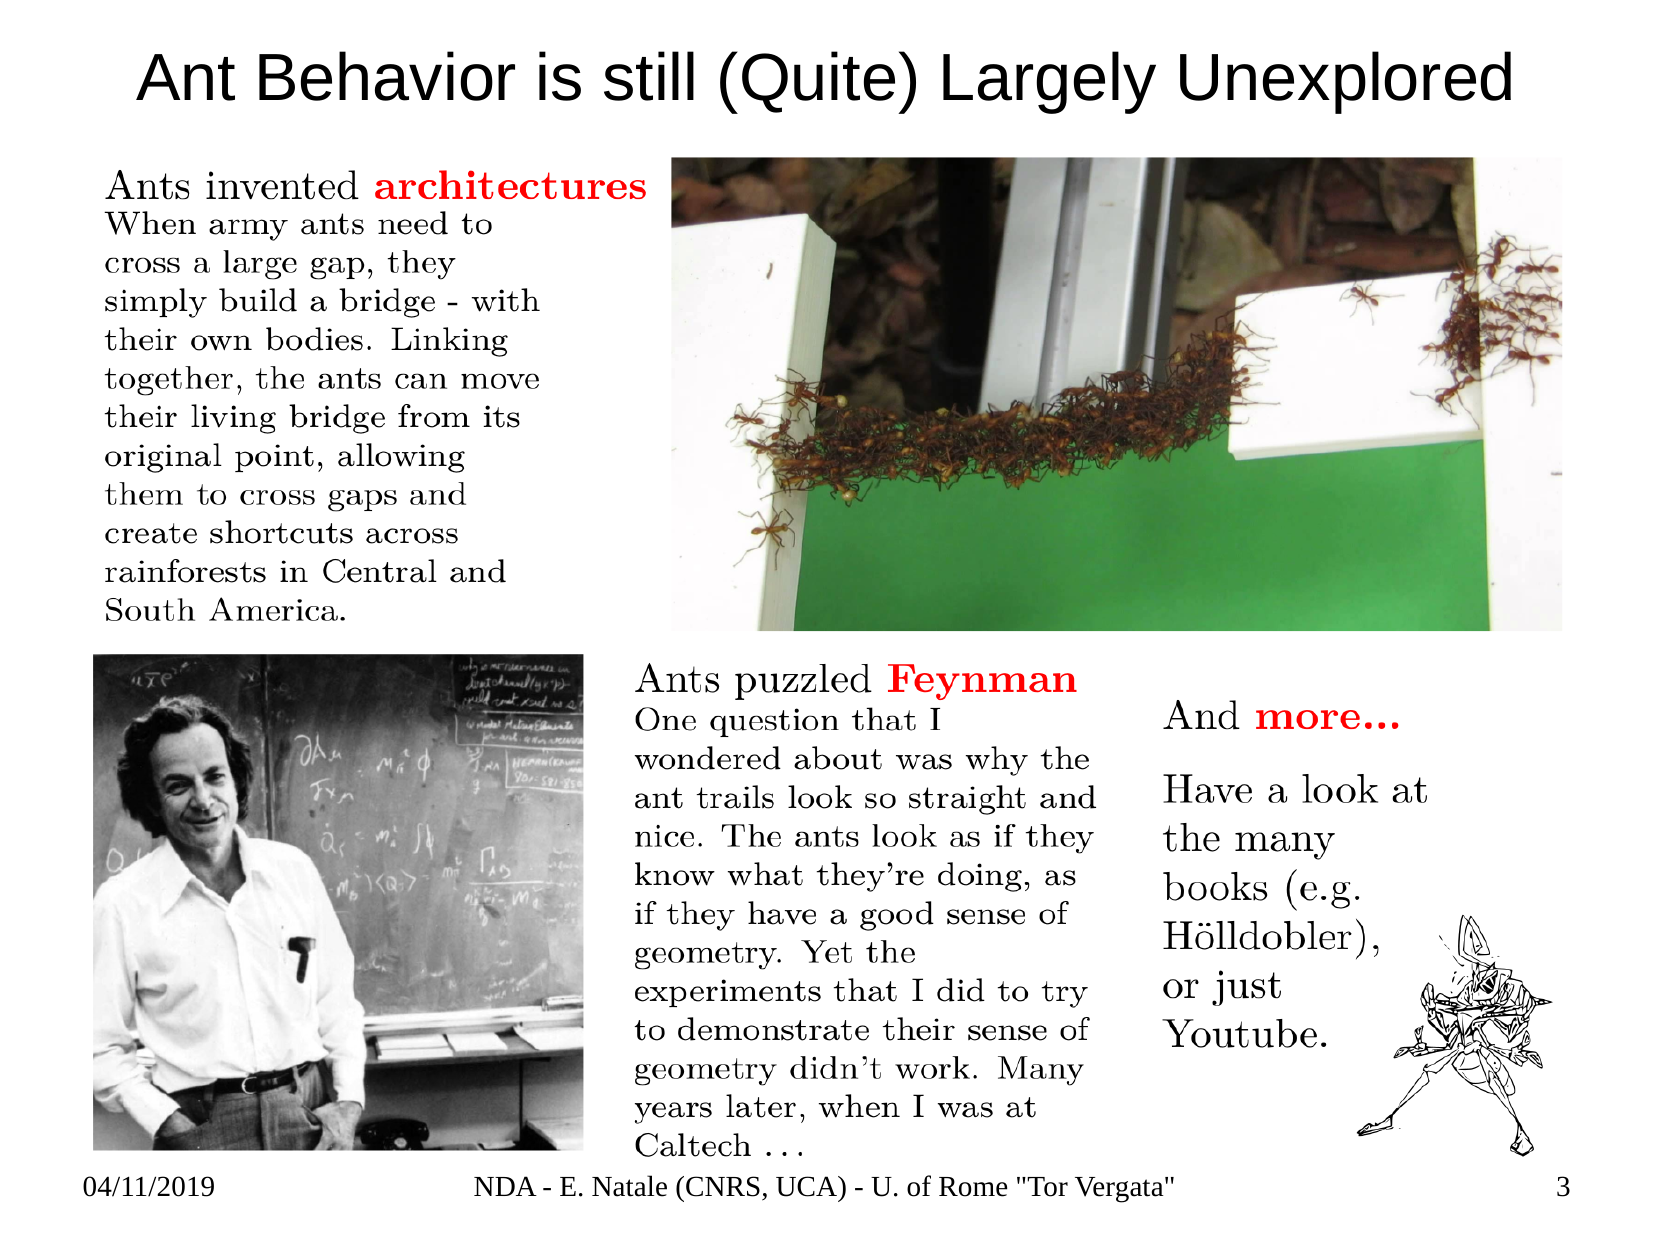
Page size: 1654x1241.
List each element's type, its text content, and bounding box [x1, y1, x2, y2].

picture [80, 134, 1573, 1173]
title Ant Behavior is still (Quite) Largely Unexplored [82, 19, 1571, 136]
